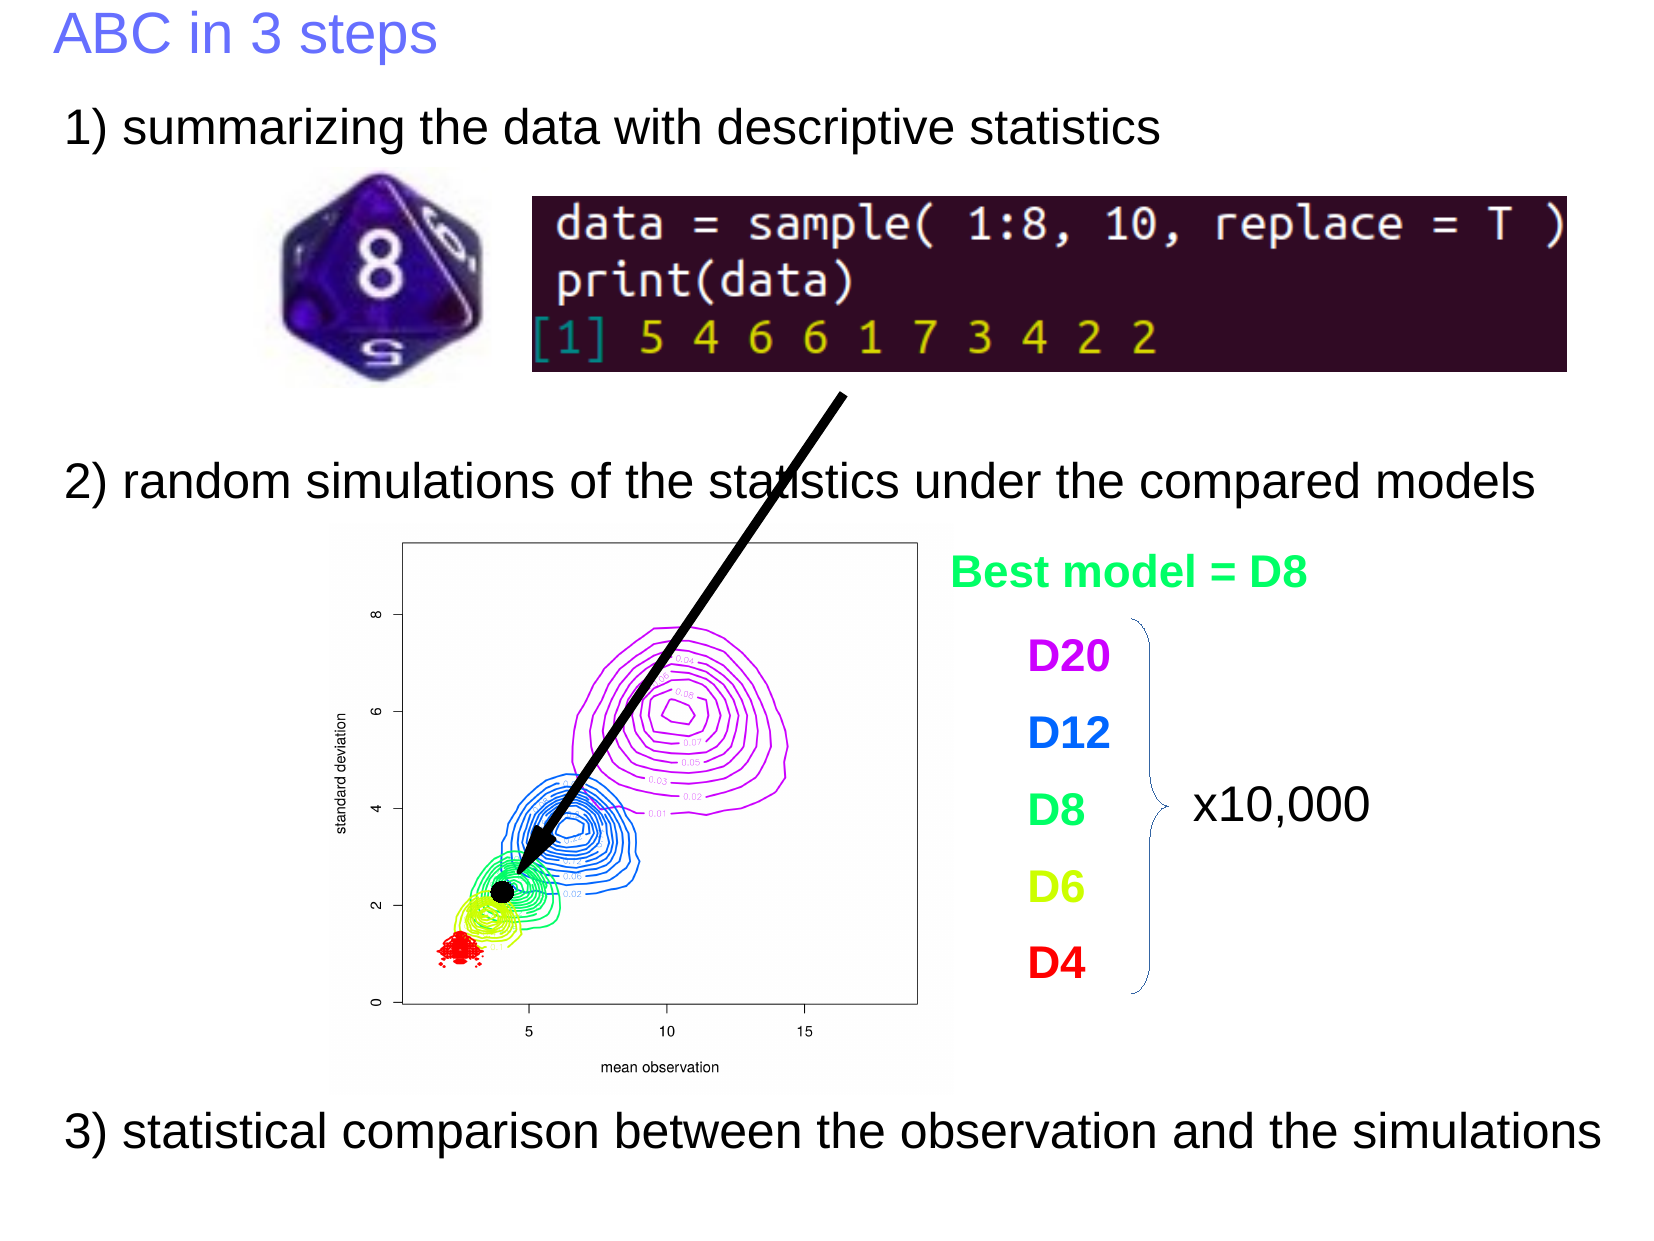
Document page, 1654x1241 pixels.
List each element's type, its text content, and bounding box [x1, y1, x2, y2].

text_box x10,000 [1178, 768, 1386, 840]
text_box D20 D12 D8 D6 D4 [1012, 605, 1213, 997]
text_box [490, 881, 514, 903]
text_box ABC in 3 steps [38, 0, 1607, 73]
picture [329, 523, 954, 1095]
text_box 1) summarizing the data with descriptive statistics [49, 92, 1177, 163]
text_box 2) random simulations of the statistics under the compared models [49, 446, 801, 573]
text_box Best model = D8 [935, 538, 1368, 605]
picture [532, 196, 1567, 372]
picture [253, 167, 492, 388]
text_box 2) random simulations of the statistics under the compared models [763, 446, 1563, 573]
text_box 3) statistical comparison between the observation and the simulations [49, 1096, 1628, 1241]
